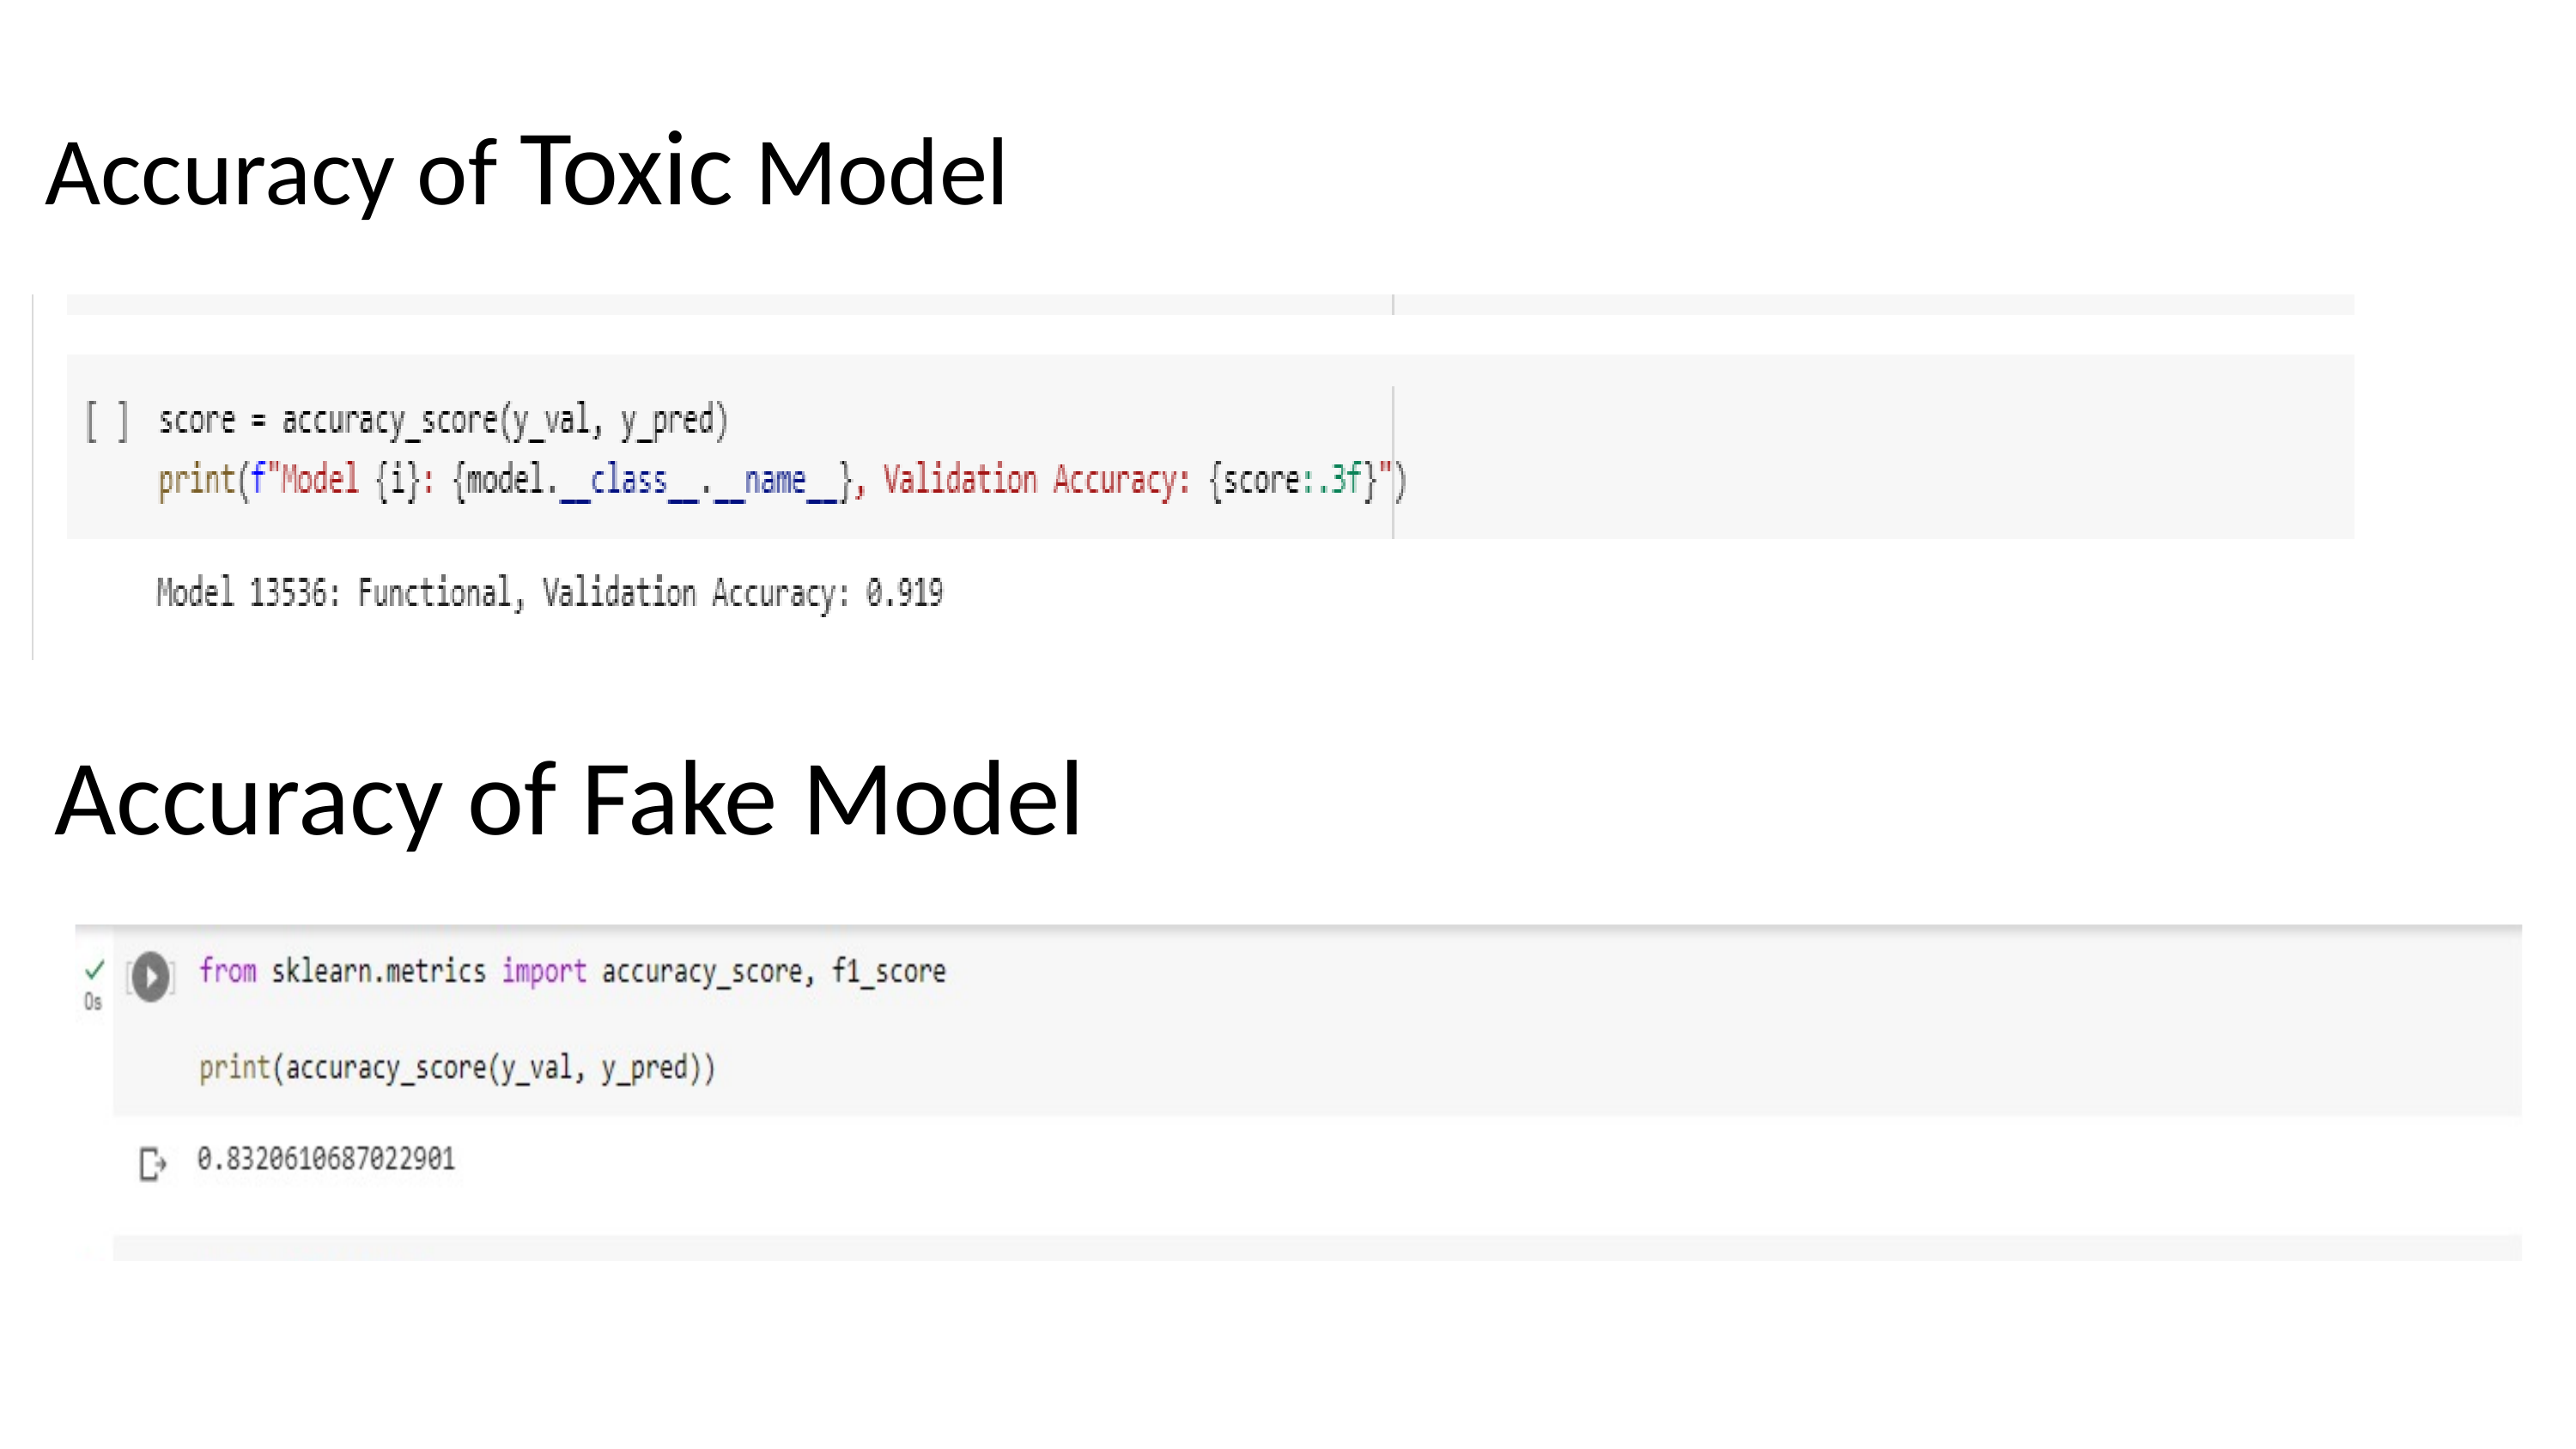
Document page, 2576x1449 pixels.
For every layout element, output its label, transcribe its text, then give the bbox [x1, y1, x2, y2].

text_box Accuracy of Fake Model [41, 720, 1099, 863]
picture [32, 294, 2372, 660]
picture [75, 925, 2523, 1261]
text_box Accuracy of Toxic Model [32, 91, 1084, 233]
